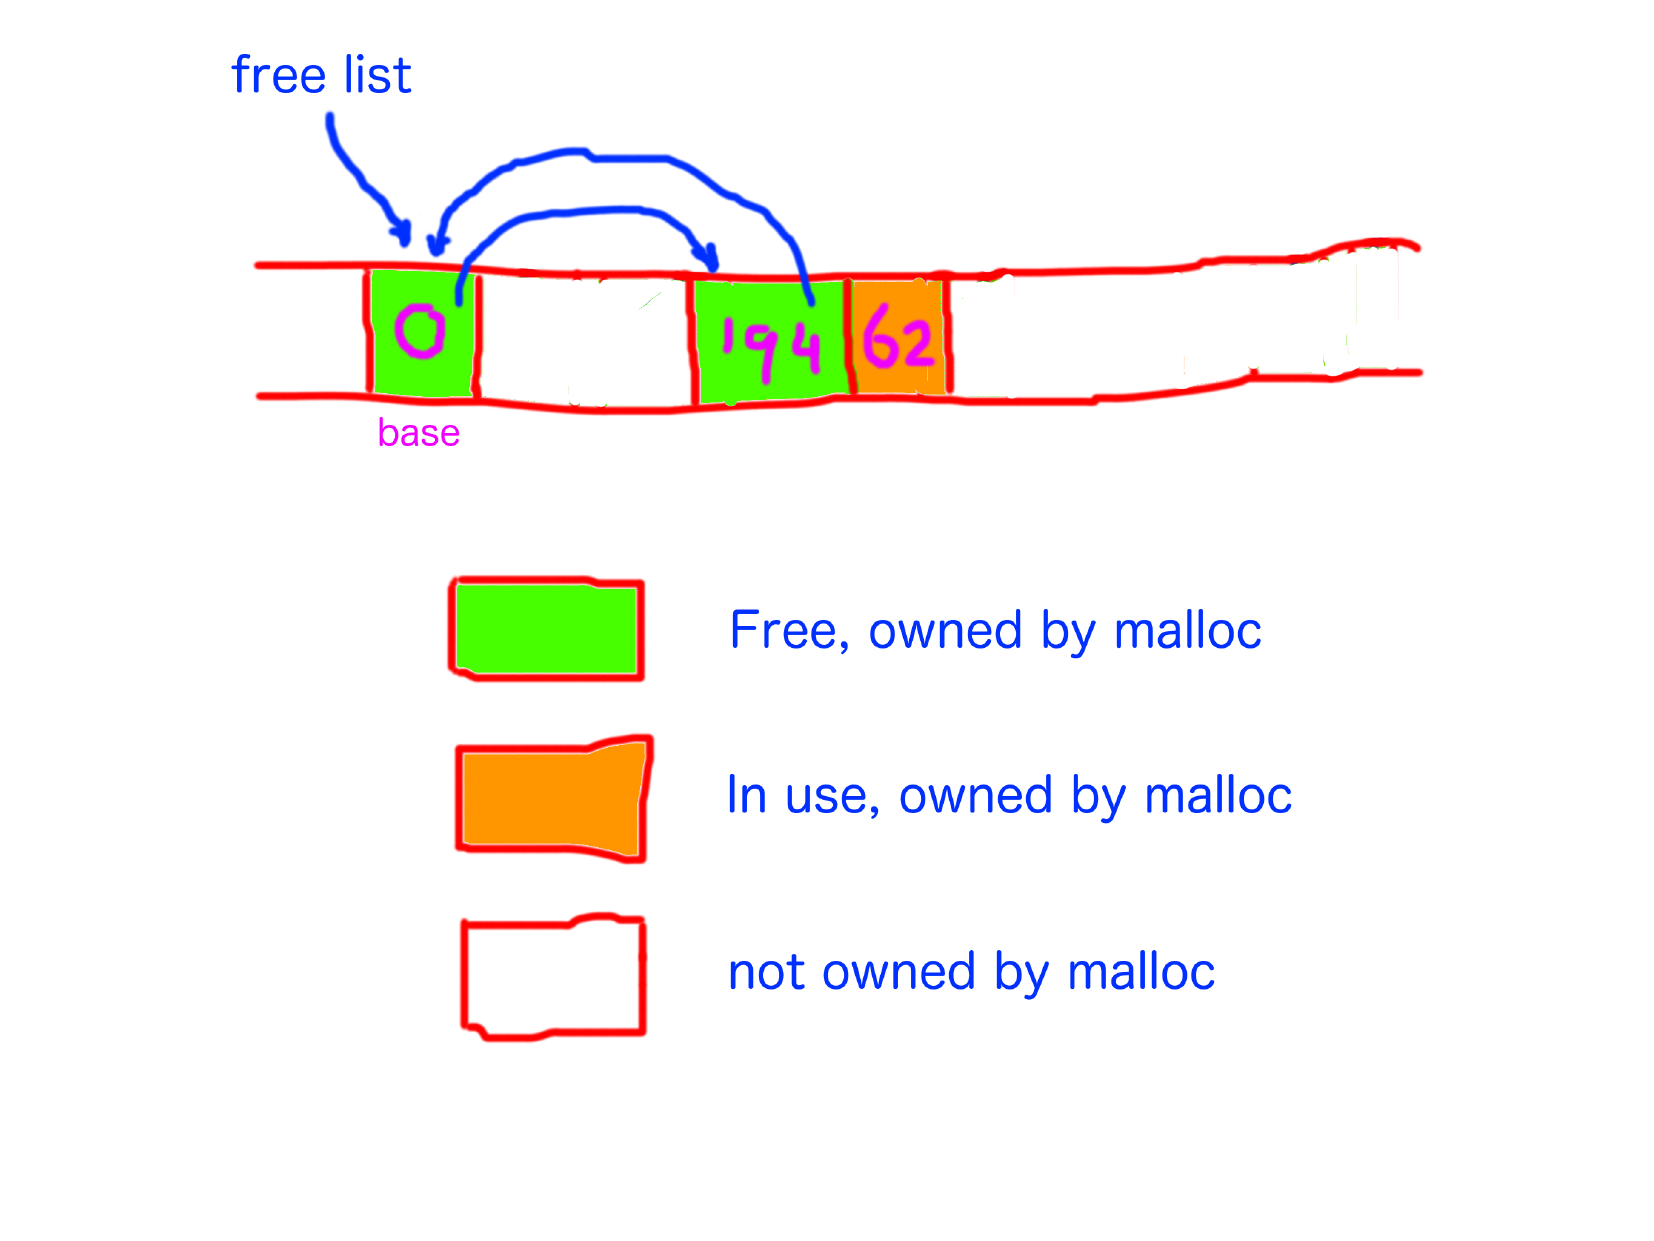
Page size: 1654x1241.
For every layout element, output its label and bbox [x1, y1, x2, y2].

picture [206, 0, 1447, 1234]
